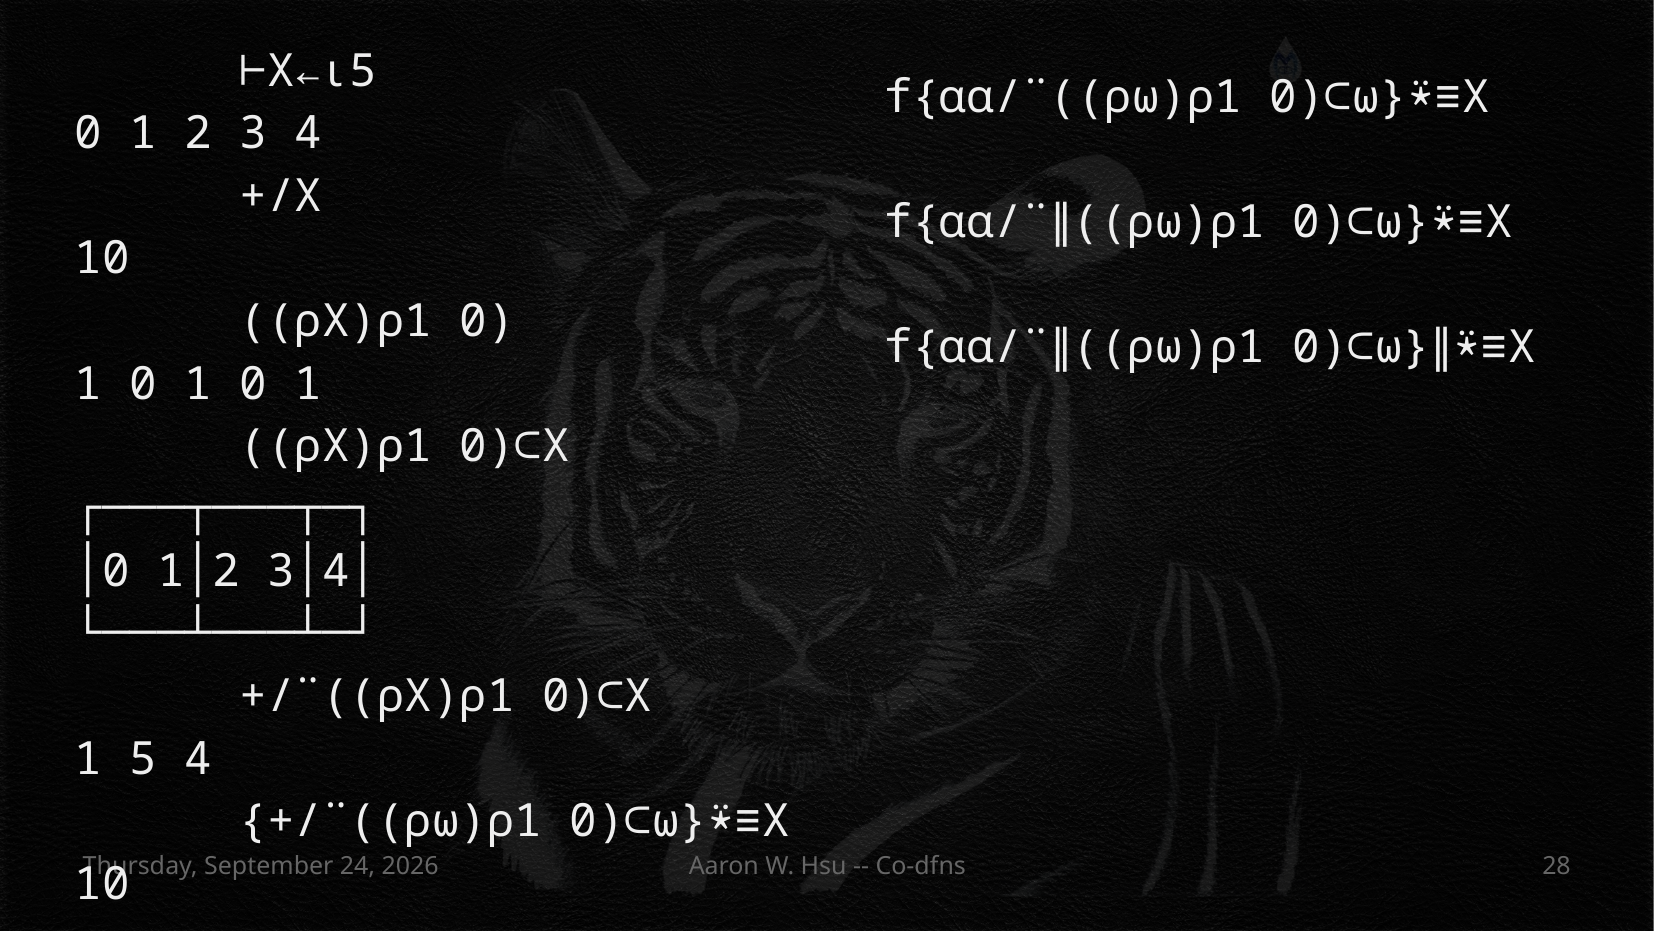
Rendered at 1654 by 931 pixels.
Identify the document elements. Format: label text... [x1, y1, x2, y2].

picture [0, 0, 1654, 931]
text_box f{⍺⍺/¨((⍴⍵)⍴1 0)⊂⍵}⍣≡X f{⍺⍺/¨∥((⍴⍵)⍴1 0)⊂⍵}⍣≡X f{⍺⍺/¨∥((⍴⍵)⍴1 0)⊂⍵}∥⍣≡X [870, 56, 1621, 901]
text_box ⊢X←⍳5 0 1 2 3 4 +/X 10 ((⍴X)⍴1 0) 1 0 1 0 1 ((⍴X)⍴1 0)⊂X ┌───┬───┬─┐ │0 1│2 3│4│ └───┴───┴─┘ +/¨((⍴X)⍴1 0)⊂X 1 5 4 {+/¨((⍴⍵)⍴1 0)⊂⍵}⍣≡X 10 [60, 30, 811, 874]
